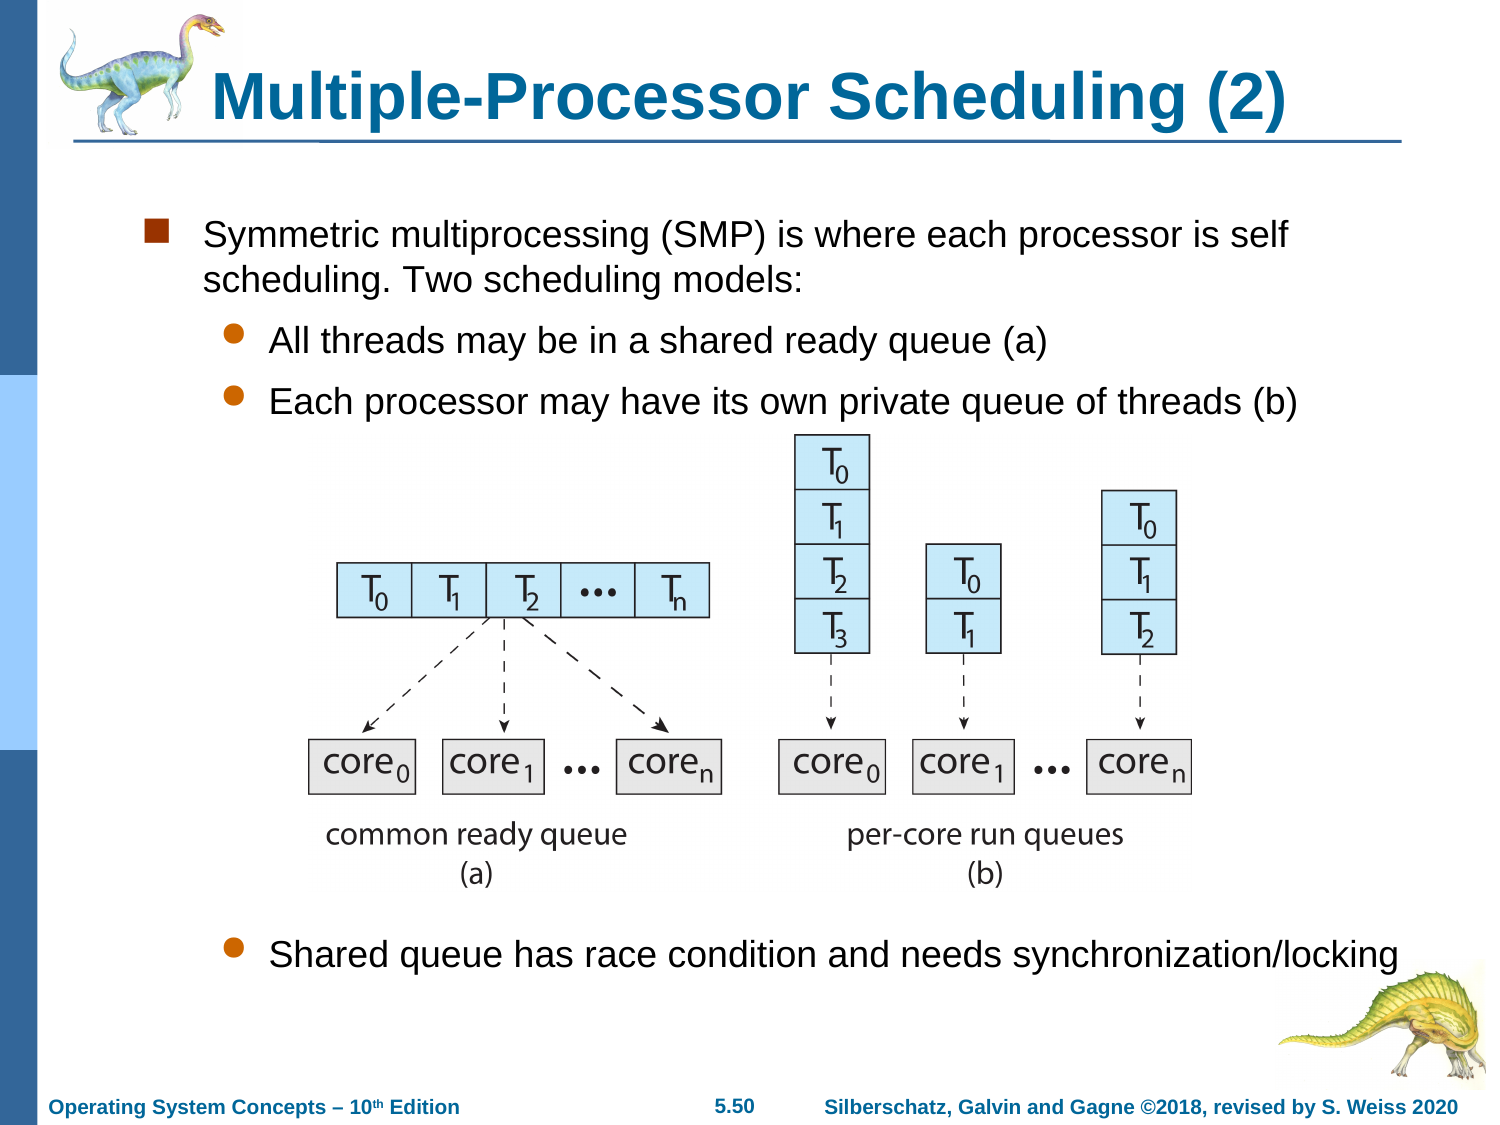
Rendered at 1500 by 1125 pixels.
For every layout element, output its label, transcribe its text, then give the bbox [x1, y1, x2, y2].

picture [308, 434, 1192, 892]
picture [1383, 959, 1393, 965]
picture [1141, 1099, 1149, 1104]
text_box Symmetric multiprocessing (SMP) is where each processor is self scheduling. Two scheduling models: All threads may be in a shared ready queue (a) Each processor may have its own private queue of threads (b) Shared queue has race condition and needs synchronization/locking [132, 202, 1483, 946]
text_box Multiple-Processor Scheduling (2) [75, 45, 1426, 141]
picture [1275, 959, 1486, 1090]
picture [46, 0, 243, 149]
picture [1296, 959, 1307, 965]
